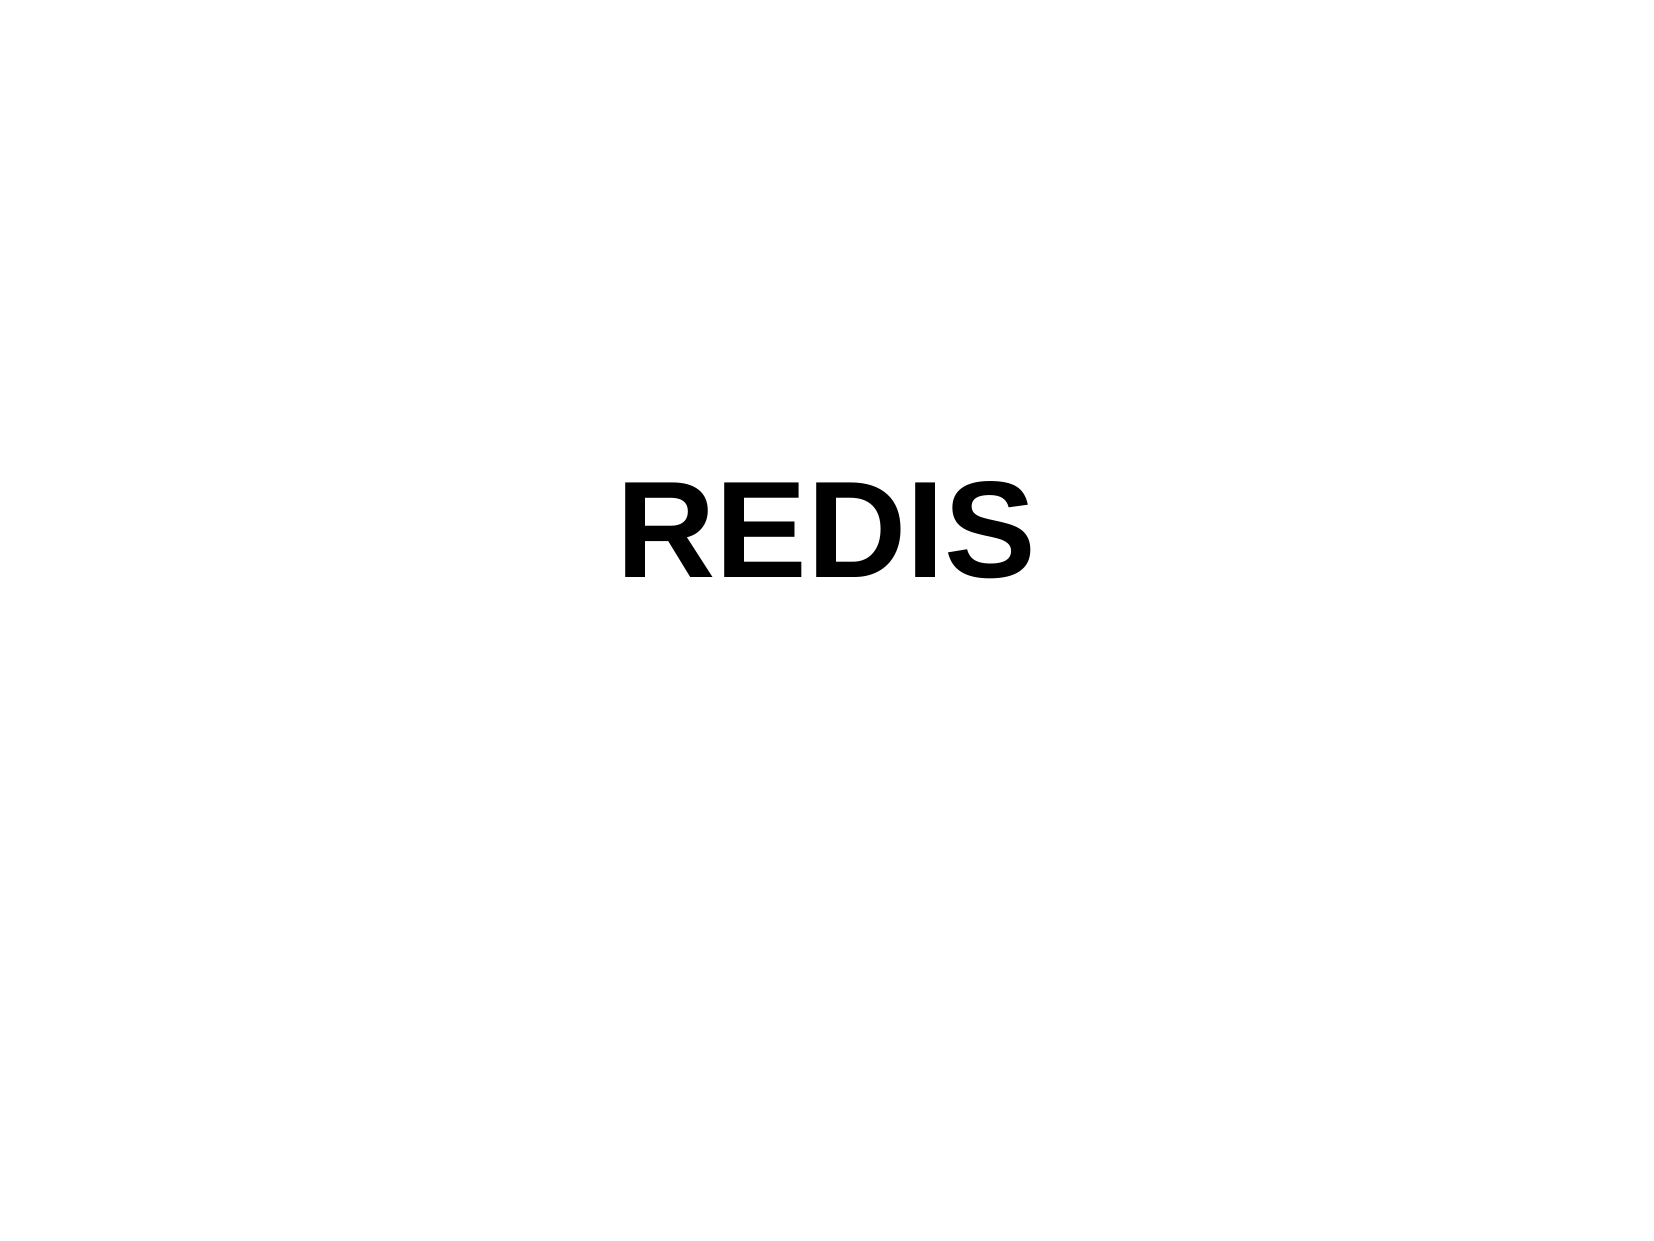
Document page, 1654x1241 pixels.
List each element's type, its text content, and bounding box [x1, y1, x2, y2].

subtitle REDIS [82, 49, 1571, 1010]
